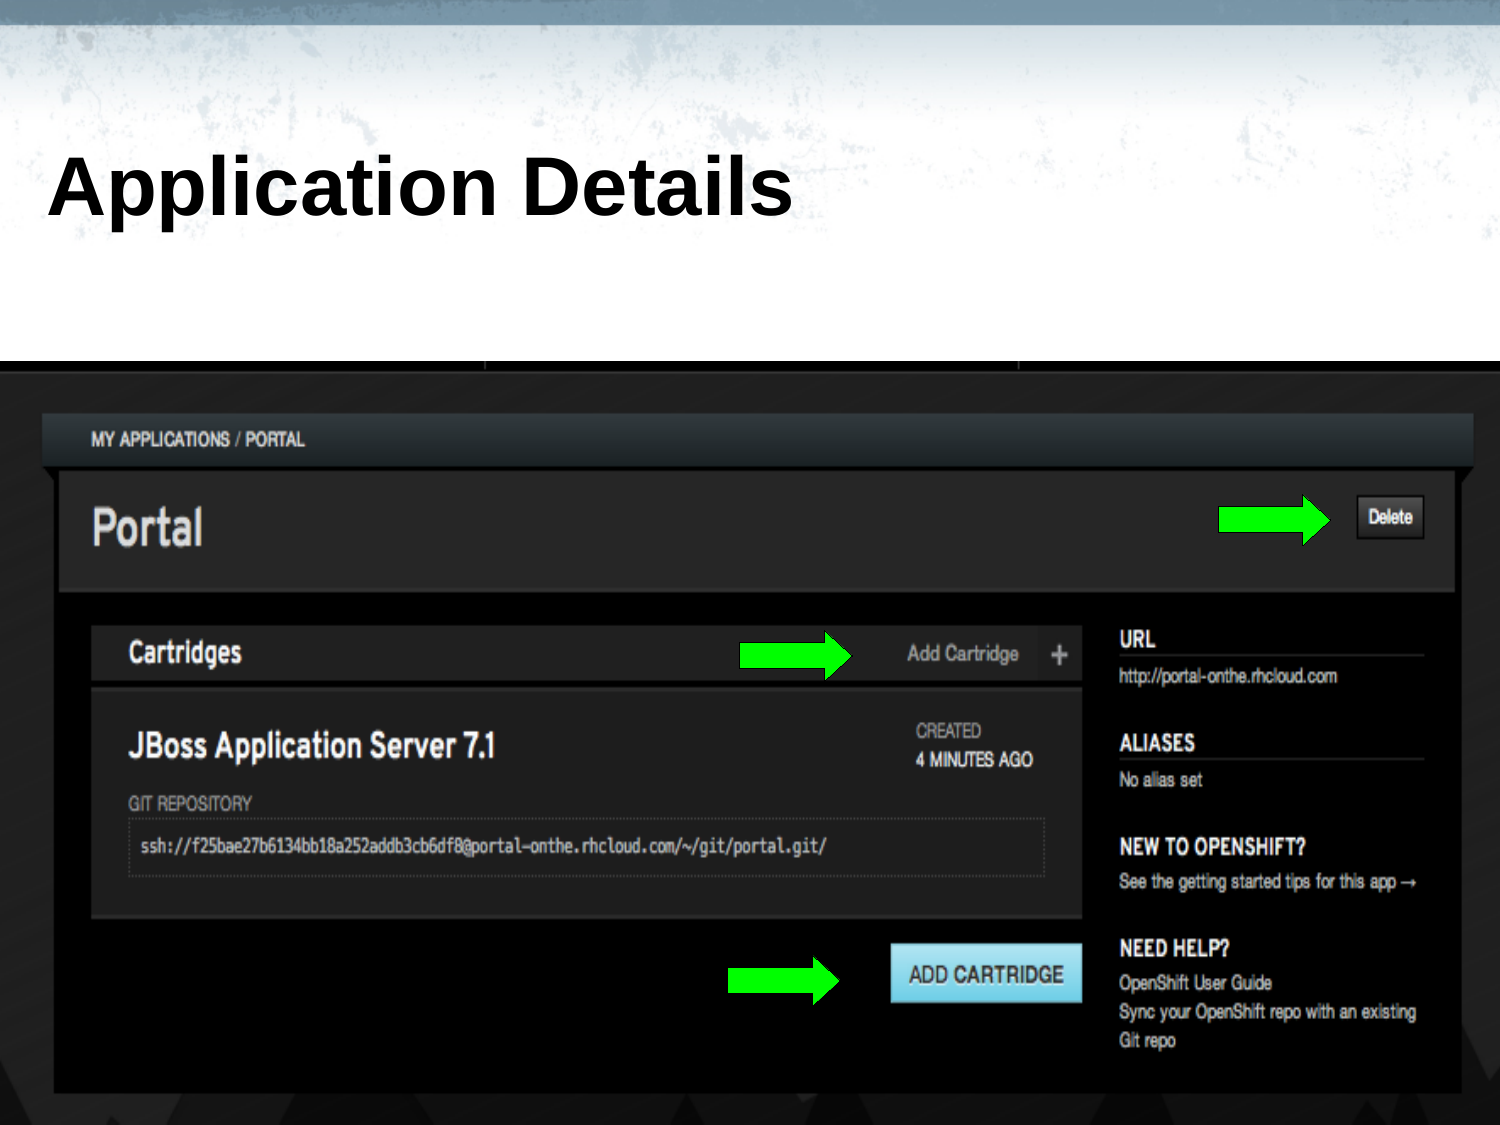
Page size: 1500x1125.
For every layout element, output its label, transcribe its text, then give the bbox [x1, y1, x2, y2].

title Application Details [31, 64, 1307, 300]
text_box [1218, 494, 1331, 546]
text_box [739, 630, 853, 682]
picture [0, 0, 1500, 1125]
text_box [727, 954, 841, 1007]
